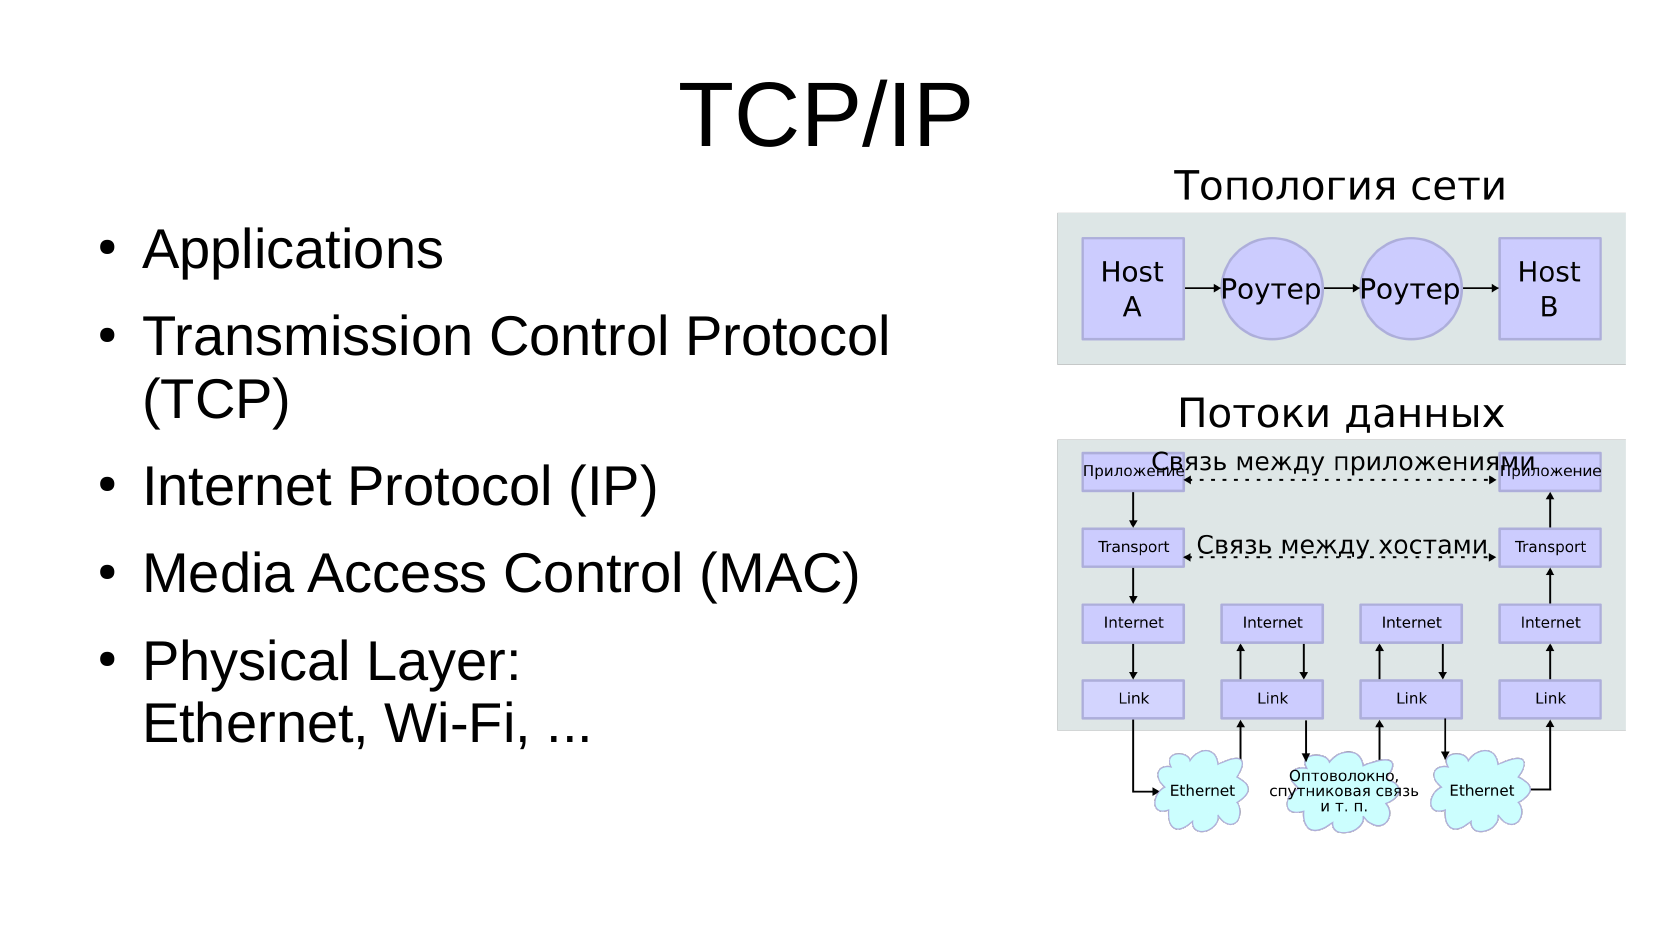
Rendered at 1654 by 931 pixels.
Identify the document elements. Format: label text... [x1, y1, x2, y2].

picture [1032, 149, 1651, 882]
list Applications Transmission Control Protocol (TCP) Internet Protocol (IP) Media Access Control (MAC) Physical Layer: Ethernet, Wi-Fi, ... [82, 217, 1032, 758]
title TCP/IP [82, 37, 1571, 193]
